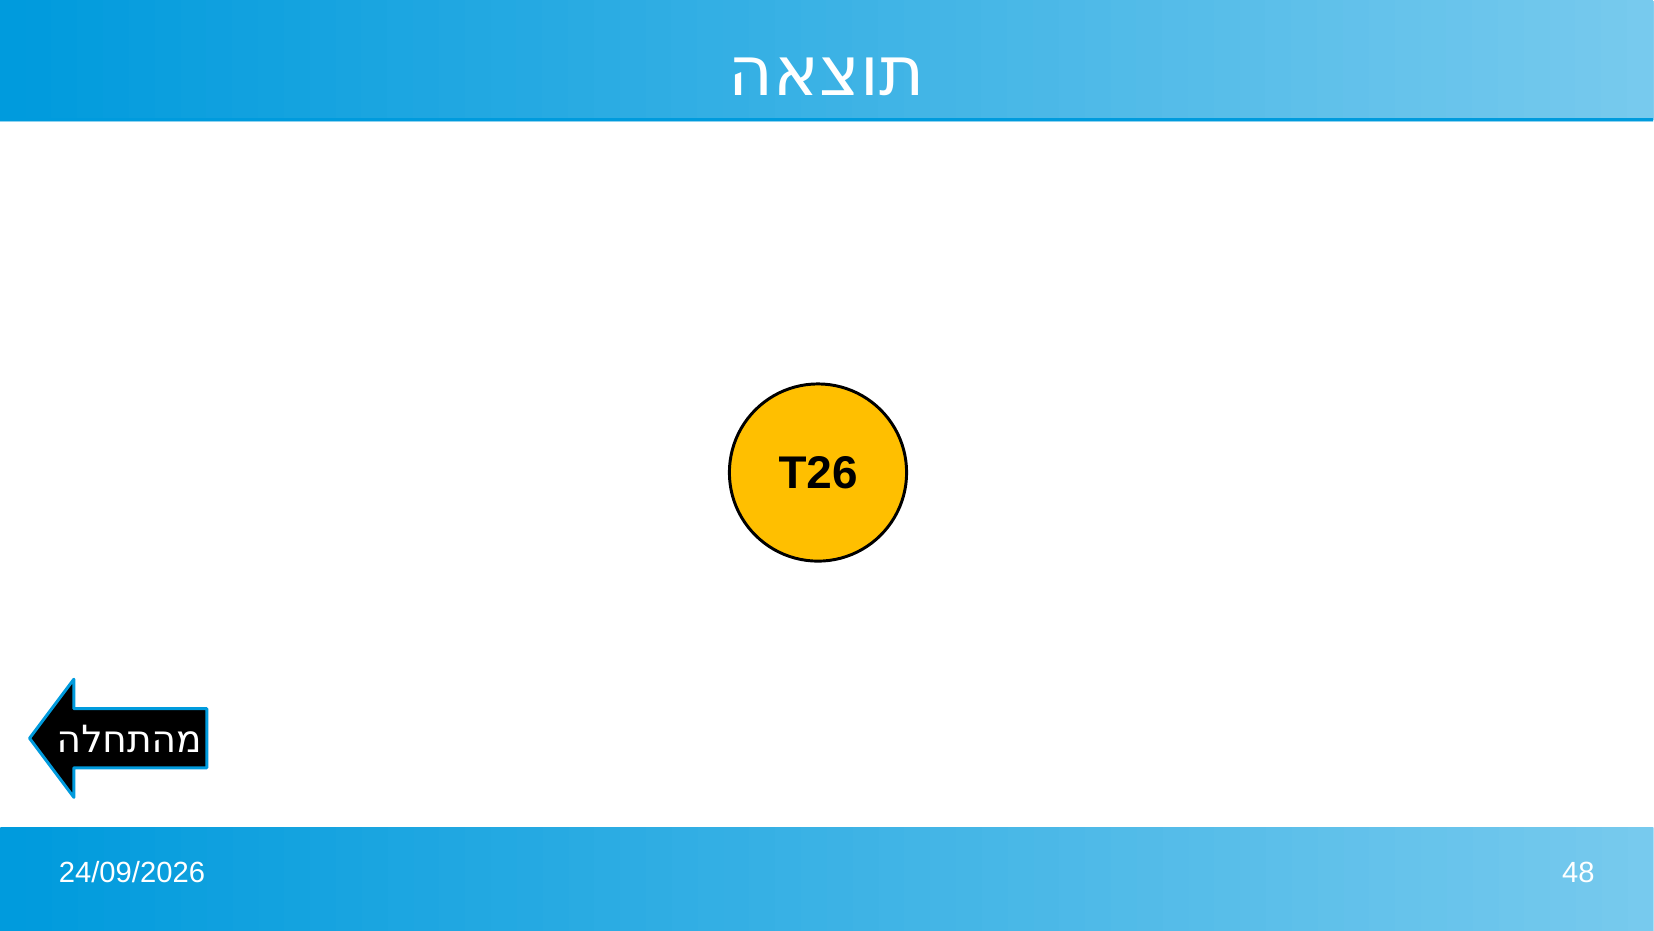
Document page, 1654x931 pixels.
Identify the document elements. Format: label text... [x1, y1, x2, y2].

text_box מהתחלה [29, 679, 207, 798]
title תוצאה [59, 21, 1595, 116]
text_box T26 [729, 383, 907, 562]
